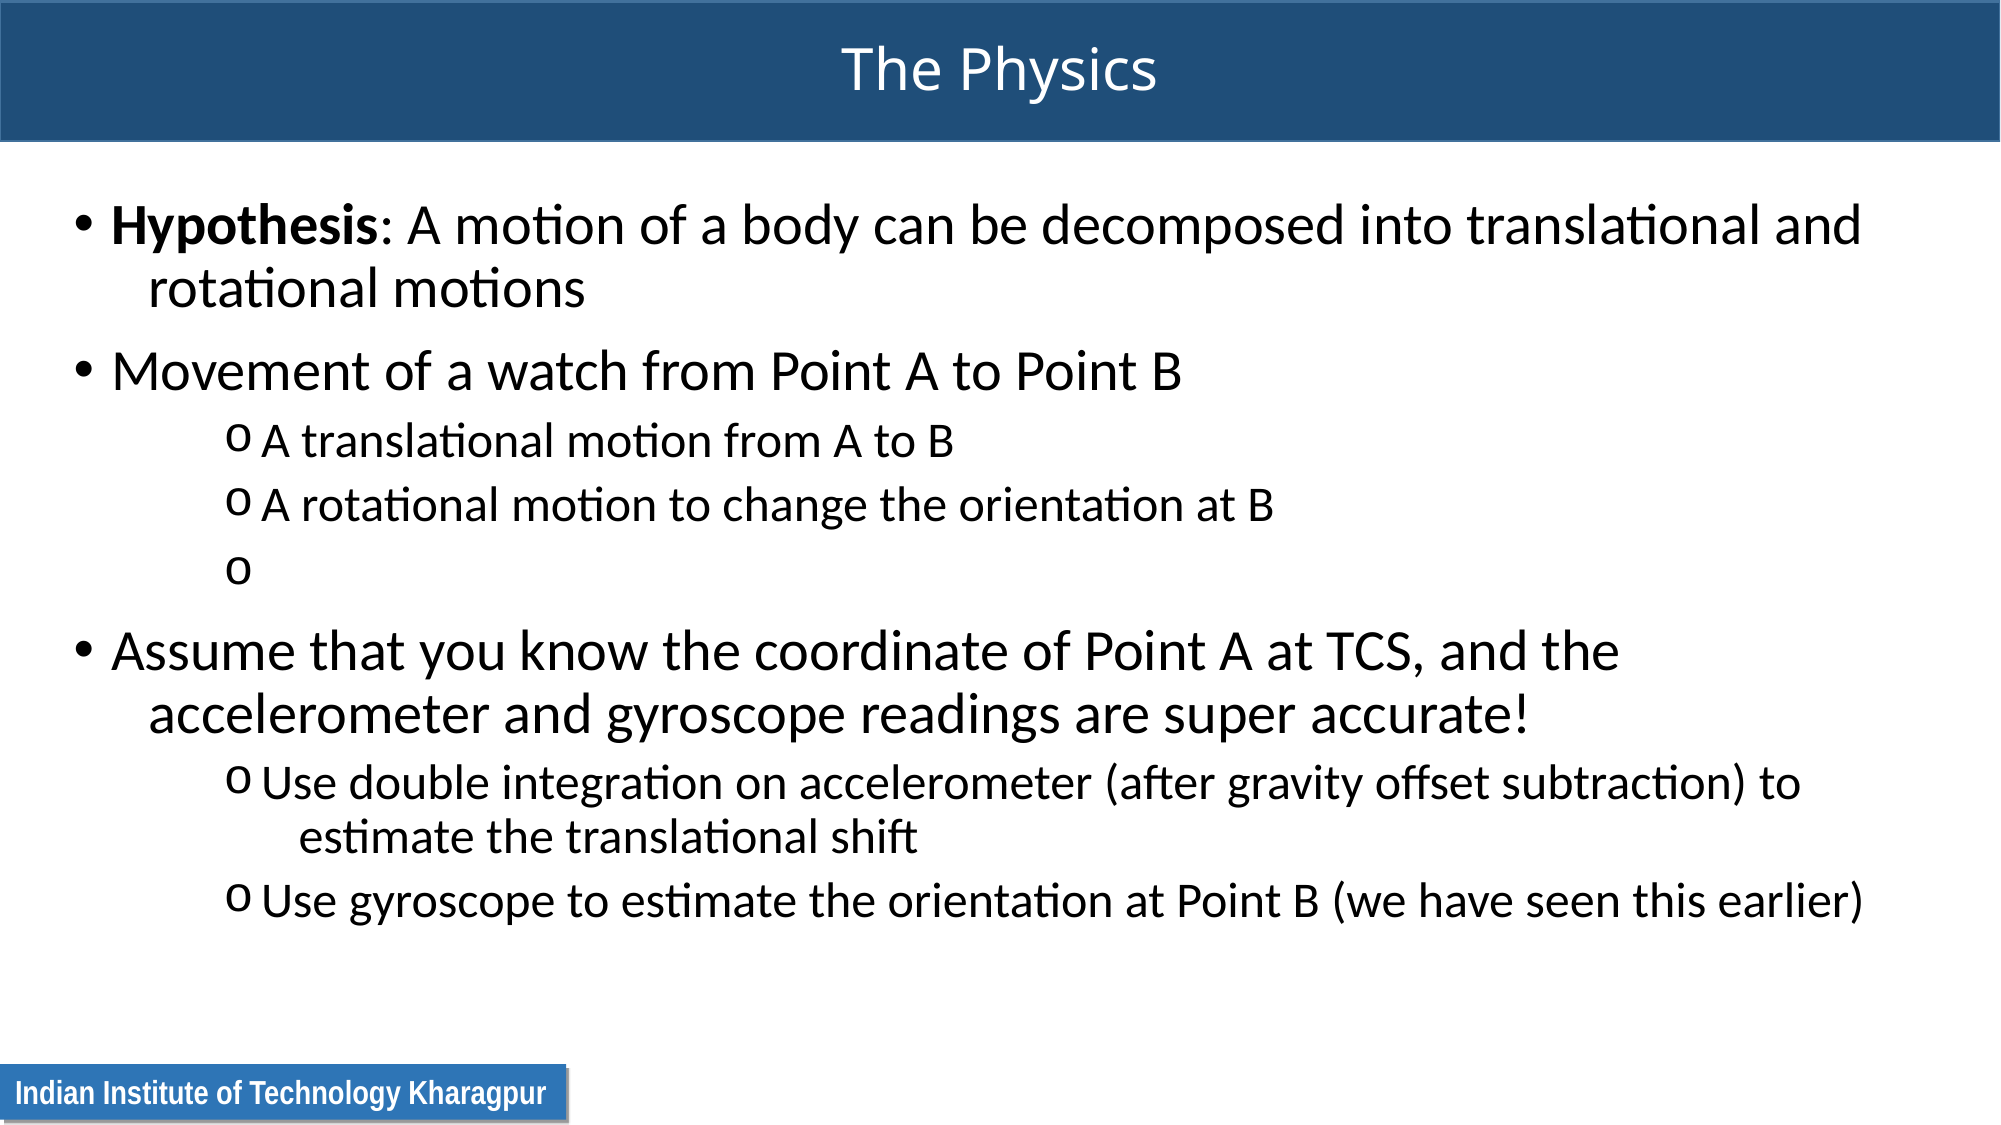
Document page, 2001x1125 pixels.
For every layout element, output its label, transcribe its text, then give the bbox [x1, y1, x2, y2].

title The Physics [0, 1, 2000, 141]
list Hypothesis: A motion of a body can be decomposed into translational and rotational motions Movement of a watch from Point A to Point B A translational motion from A to B A rotational motion to change the orientation at B Assume that you know the coordinate of Point A at TCS, and the accelerometer and gyroscope readings are super accurate! Use double integration on accelerometer (after gravity offset subtraction) to estimate the translational shift Use gyroscope to estimate the orientation at Point B (we have seen this earlier) [58, 186, 1954, 1065]
